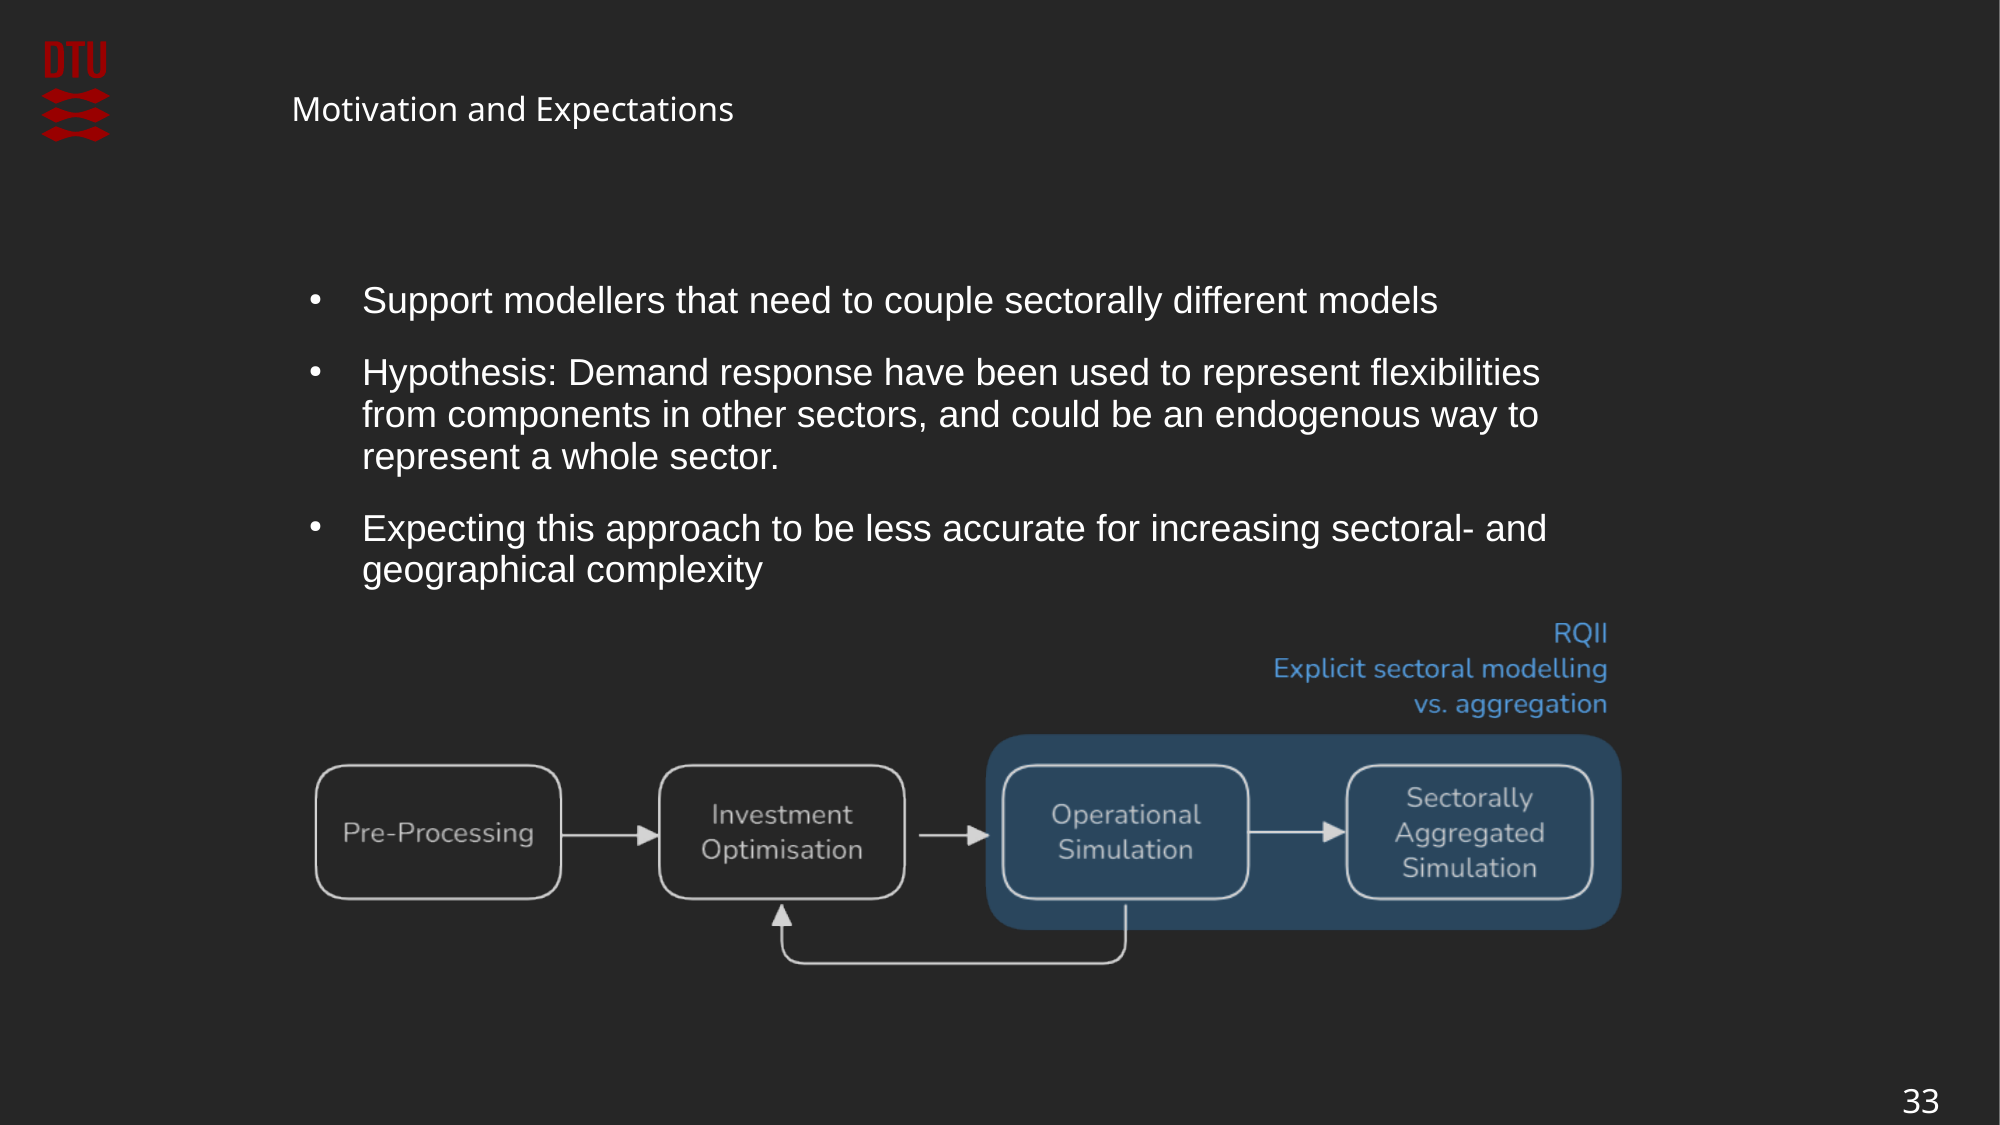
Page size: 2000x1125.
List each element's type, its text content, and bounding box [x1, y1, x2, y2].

title Motivation and Expectations [291, 70, 1819, 148]
list Support modellers that need to couple sectorally different models Hypothesis: Demand response have been used to represent flexibilities from components in other sectors, and could be an endogenous way to represent a whole sector. Expecting this approach to be less accurate for increasing sectoral- and geographical complexity [291, 279, 1819, 684]
picture [302, 602, 1635, 977]
